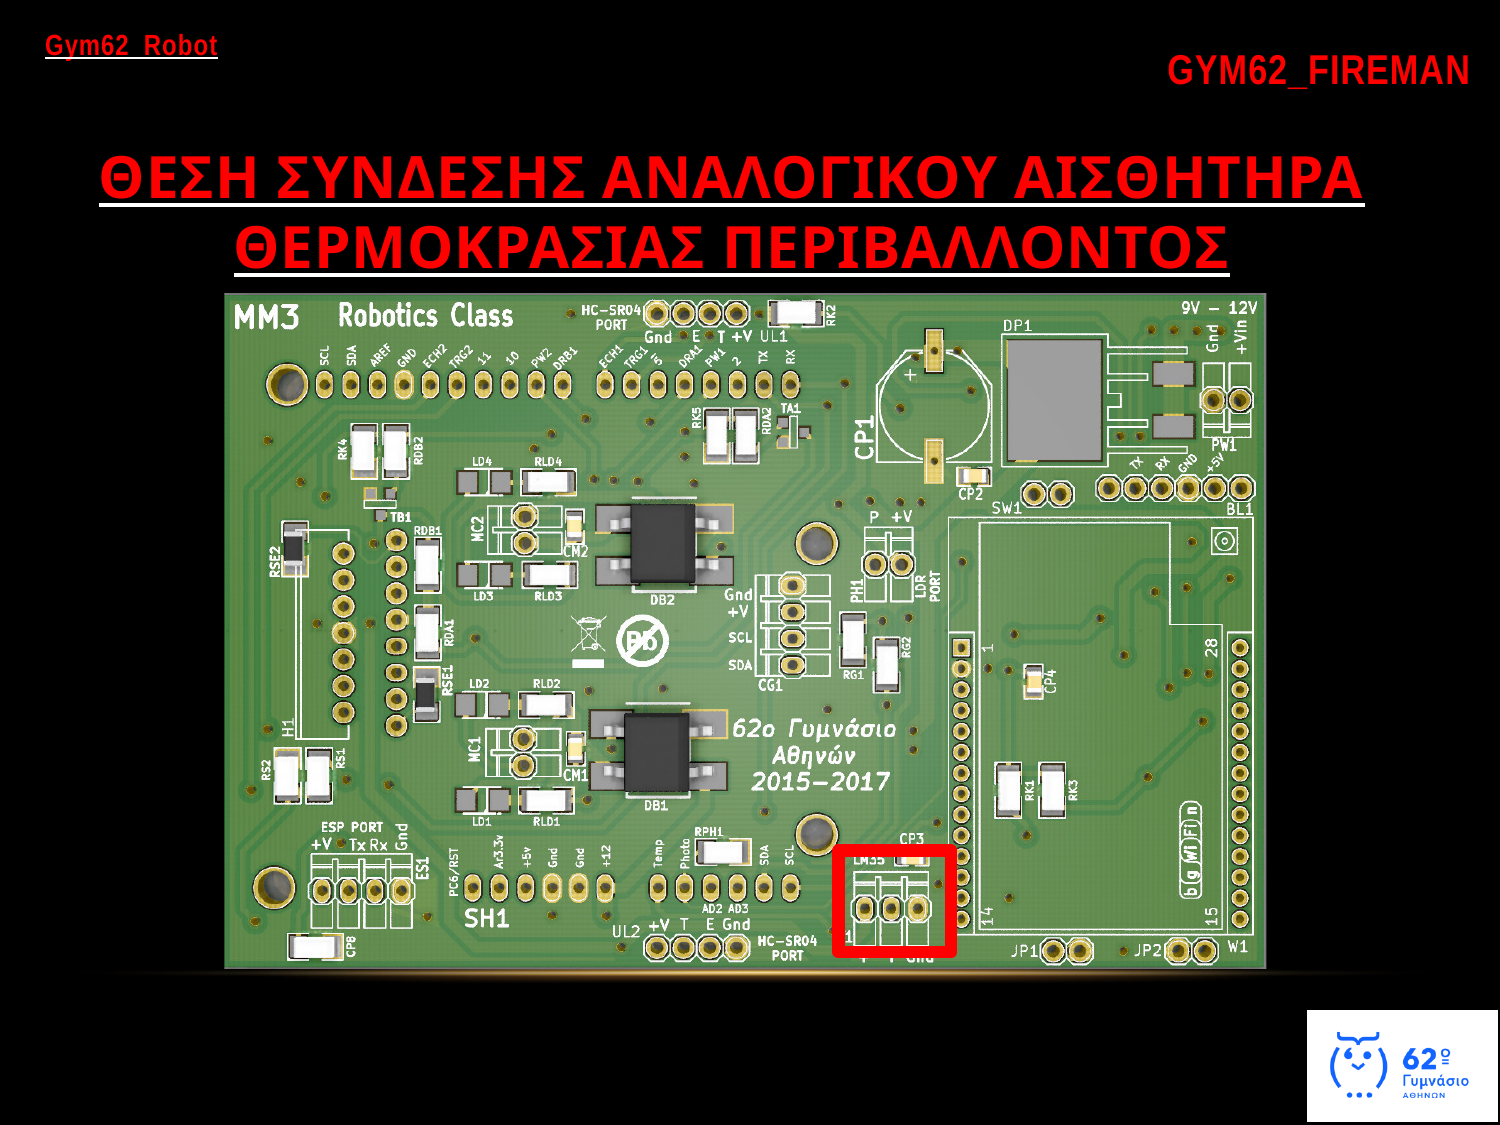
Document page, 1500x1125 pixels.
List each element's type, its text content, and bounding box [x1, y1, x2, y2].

text_box Gym62_Robot [24, 6, 238, 69]
text_box Θεση συνδεσης Αναλογικου αισθητηρα θερμοκρασιας περιβαλλοντοσ [81, 99, 1382, 288]
text_box Gym62_FireMan [1143, 18, 1494, 100]
picture [0, 0, 1500, 1125]
